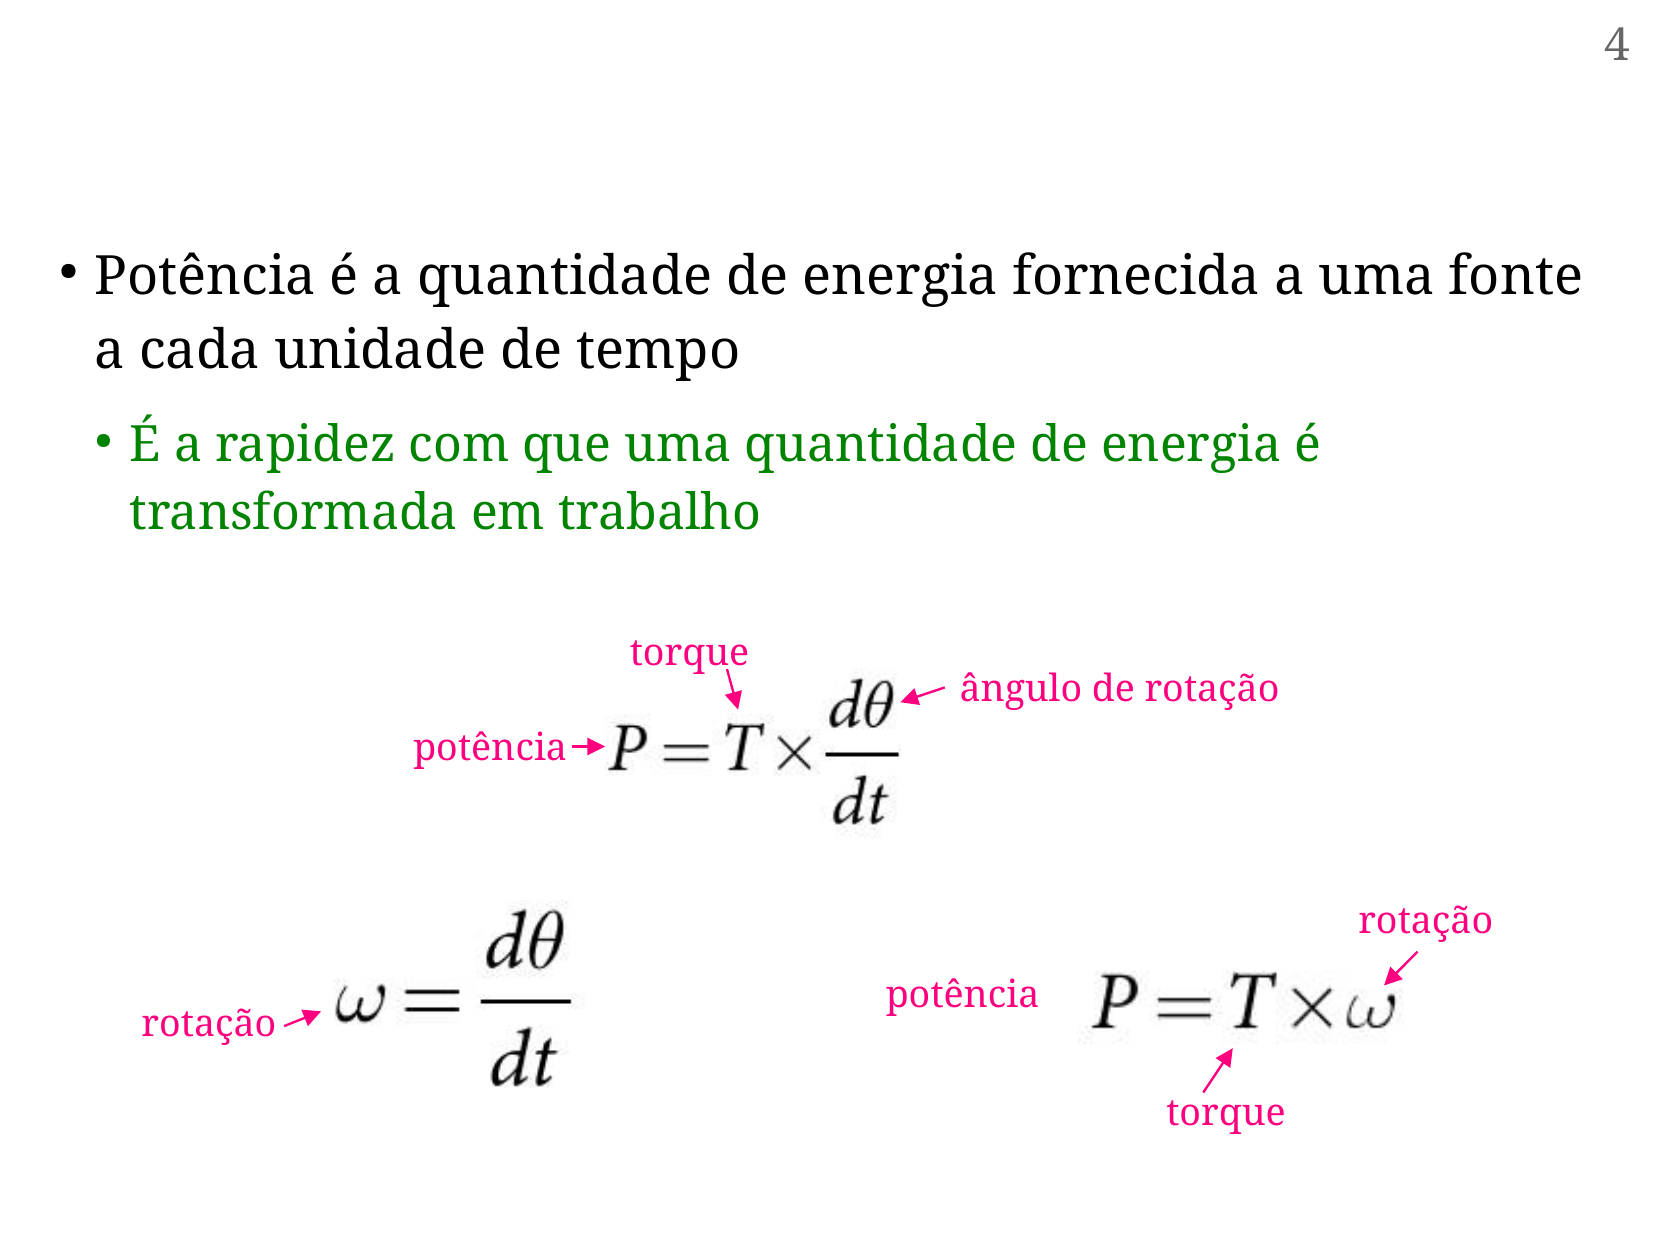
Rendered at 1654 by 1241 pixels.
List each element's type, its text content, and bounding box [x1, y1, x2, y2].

picture [605, 668, 901, 840]
text_box potência [398, 713, 582, 780]
list Potência é a quantidade de energia fornecida a uma fonte a cada unidade de tempo É a rapidez com que uma quantidade de energia é transformada em trabalho [59, 236, 1595, 1211]
text_box rotação [126, 989, 292, 1056]
text_box rotação [1343, 885, 1509, 952]
picture [303, 900, 591, 1108]
picture [1077, 953, 1418, 1049]
text_box torque [1151, 1077, 1301, 1144]
text_box potência [871, 959, 1055, 1026]
text_box ângulo de rotação [944, 654, 1295, 721]
text_box torque [615, 617, 765, 684]
